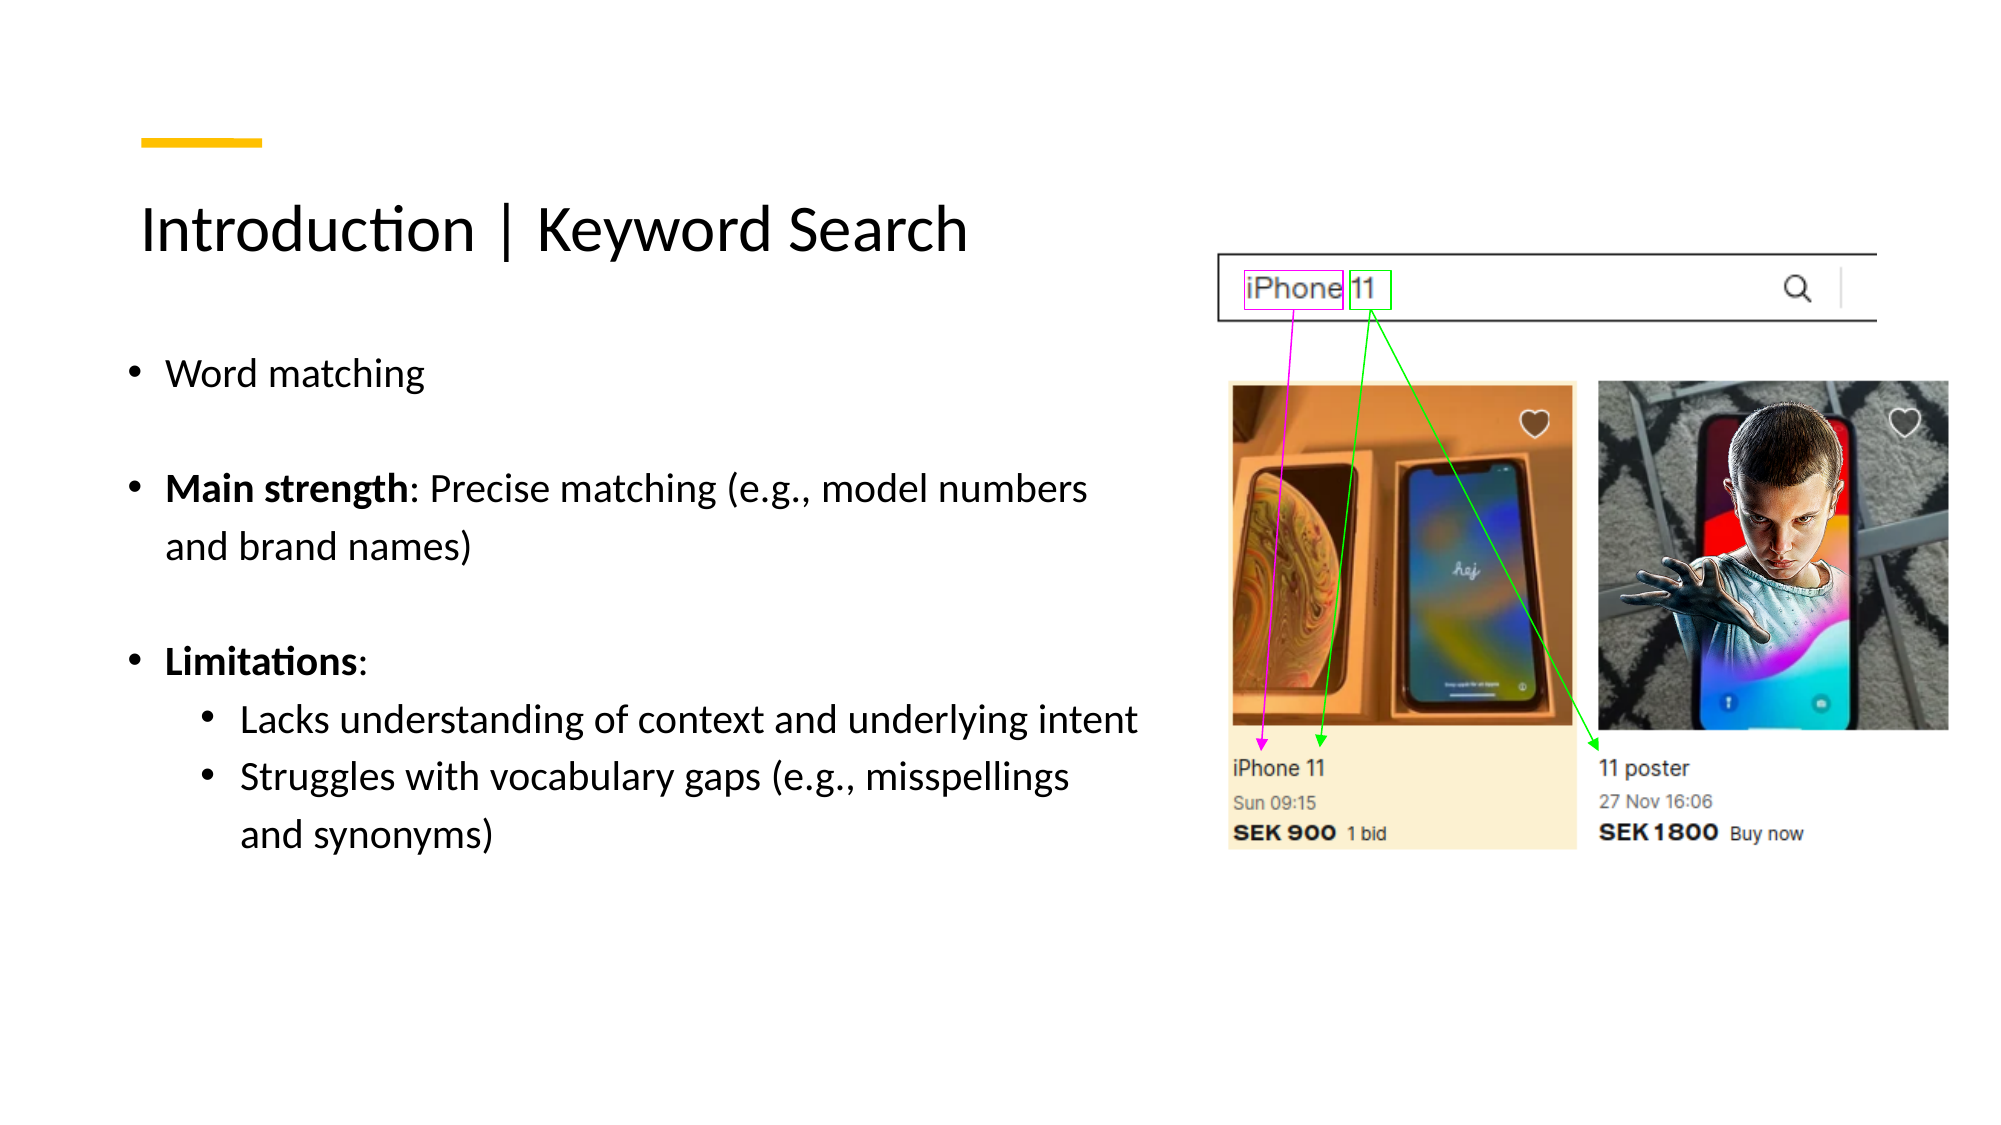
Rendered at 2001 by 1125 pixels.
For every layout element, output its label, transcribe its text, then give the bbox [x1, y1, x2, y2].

picture [1191, 246, 1877, 334]
picture [1369, 314, 1382, 334]
picture [1224, 375, 1961, 862]
title Introduction | Keyword Search [124, 186, 1056, 331]
list Word matching Main strength: Precise matching (e.g., model numbers and brand names) Limitations: Lacks understanding of context and underlying intent Struggles with vocabulary gaps (e.g., misspellings and synonyms) [112, 331, 1158, 922]
picture [1351, 271, 1390, 309]
picture [1245, 271, 1342, 309]
